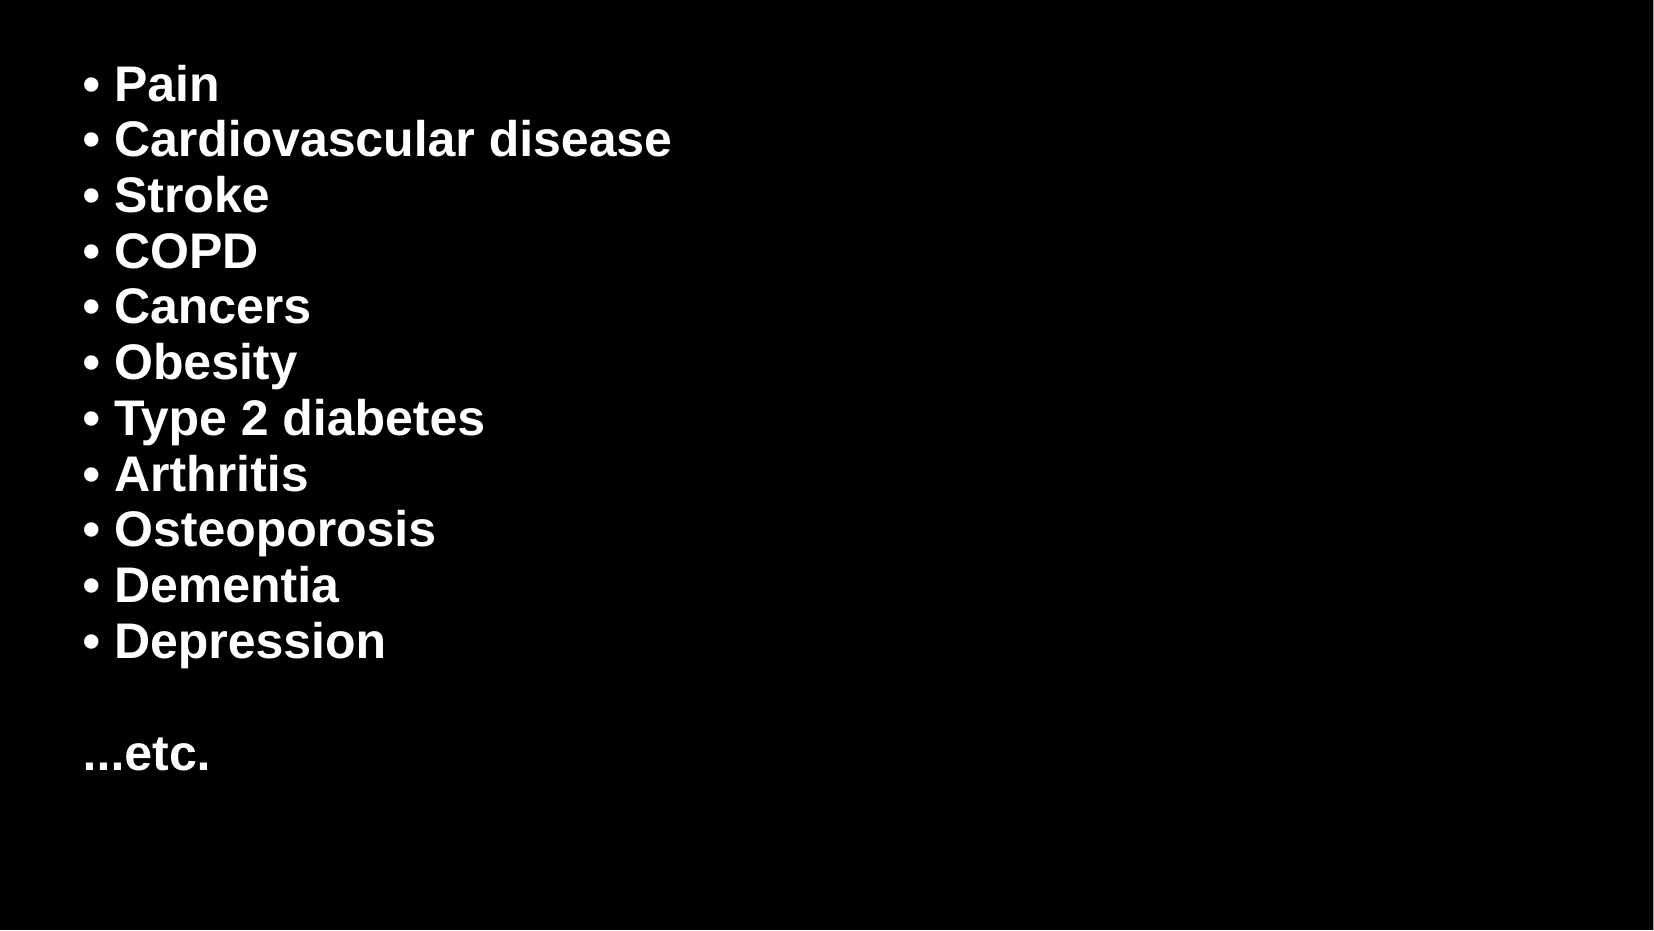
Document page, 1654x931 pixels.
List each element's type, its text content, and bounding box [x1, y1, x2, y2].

subtitle • Pain • Cardiovascular disease • Stroke • COPD • Cancers • Obesity • Type 2 diabetes • Arthritis • Osteoporosis • Dementia • Depression ...etc. [82, 0, 1571, 931]
